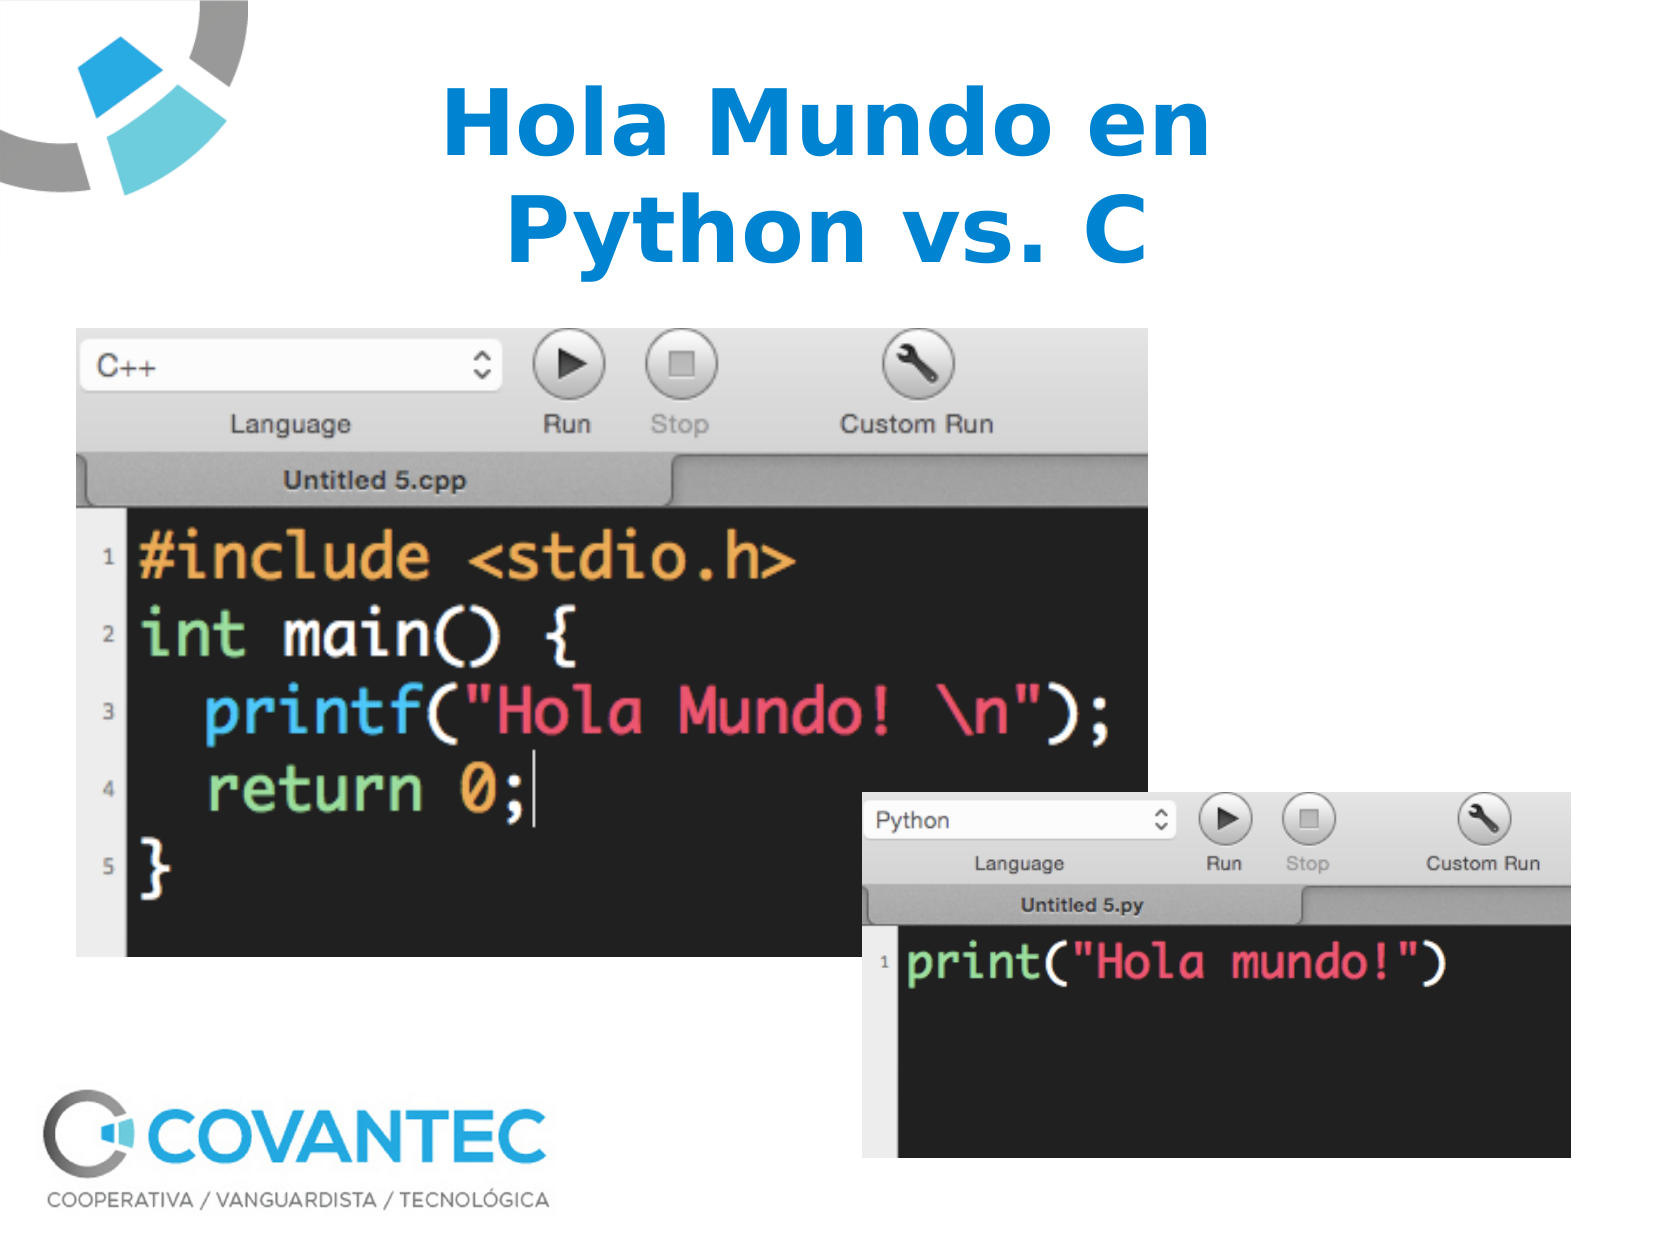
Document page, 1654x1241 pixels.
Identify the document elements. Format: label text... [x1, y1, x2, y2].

title Hola Mundo en Python vs. C [352, 69, 1302, 285]
picture [76, 328, 1571, 1158]
picture [35, 1080, 556, 1218]
picture [0, 0, 248, 257]
